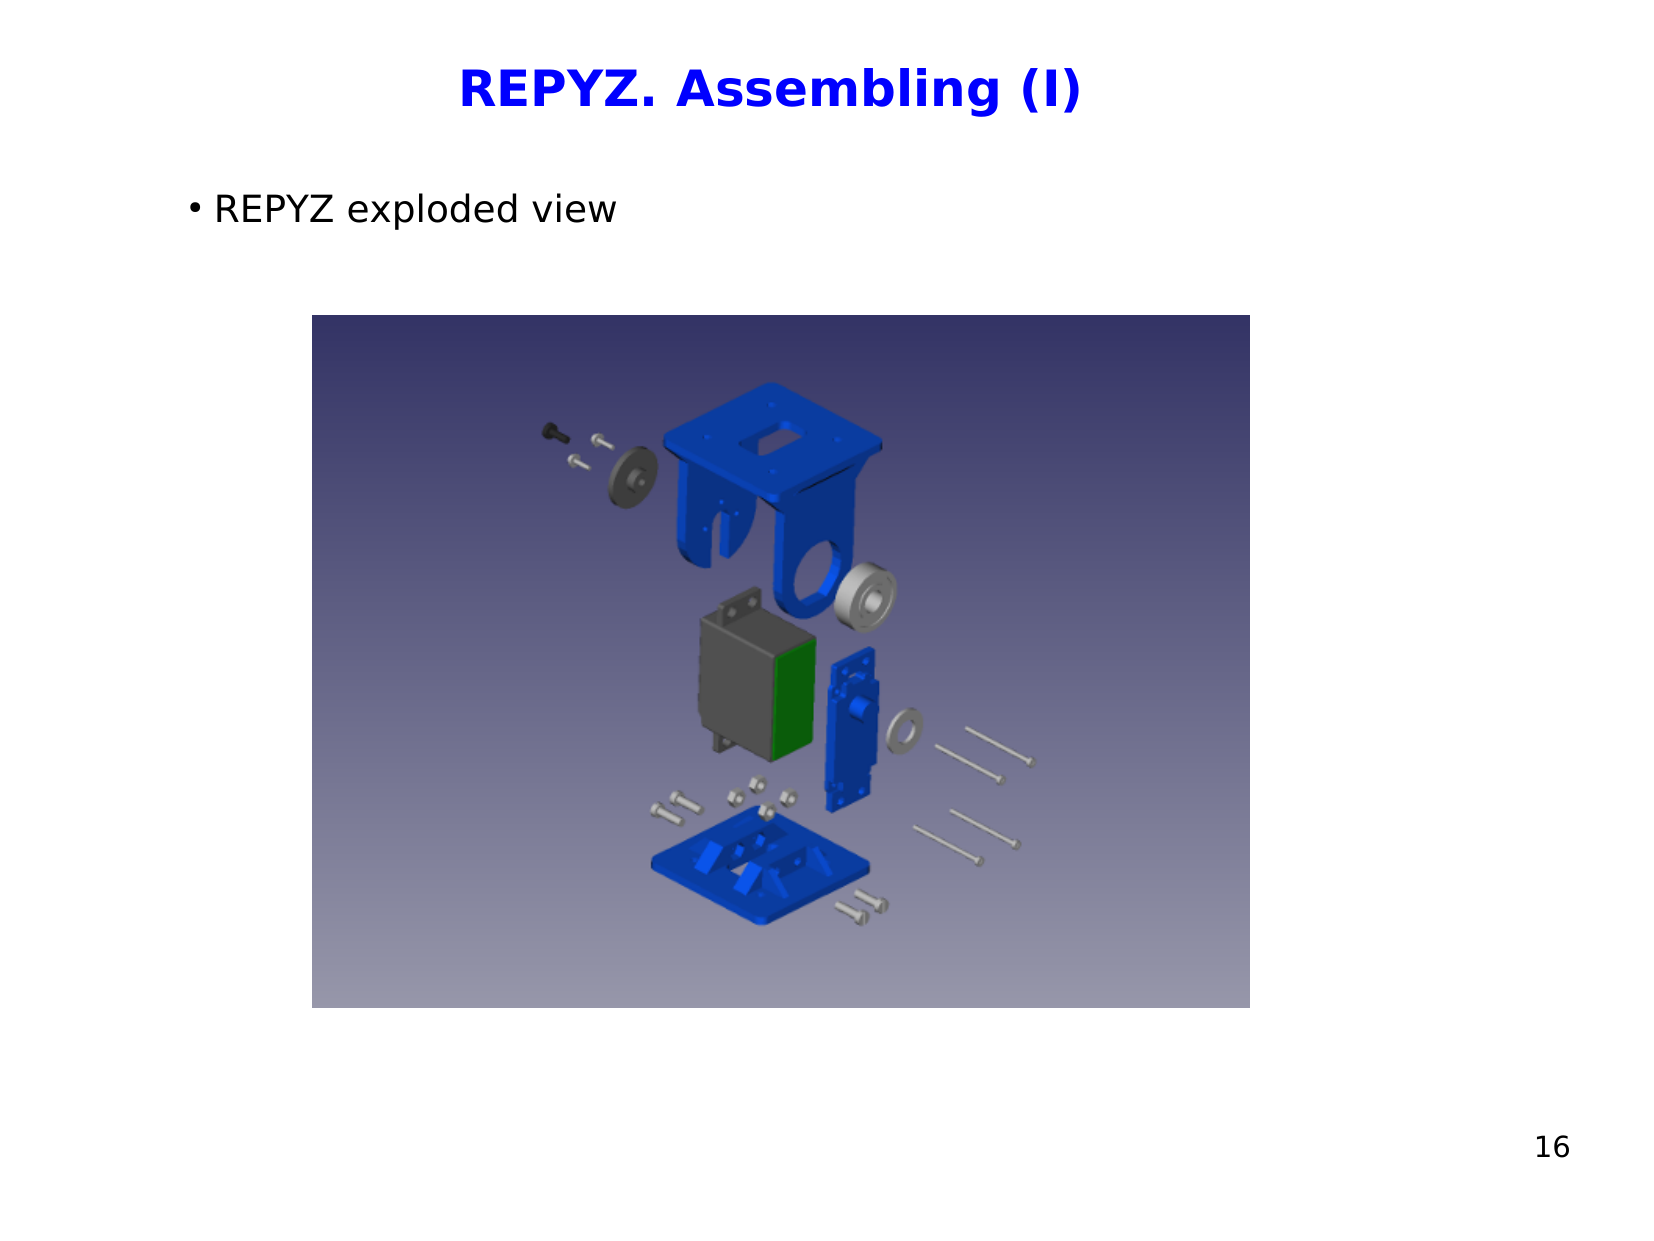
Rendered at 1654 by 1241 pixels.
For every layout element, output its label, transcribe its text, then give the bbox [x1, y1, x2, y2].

picture [312, 315, 1250, 1008]
text_box REPYZ. Assembling (I) [443, 52, 1117, 126]
text_box REPYZ exploded view [173, 180, 1270, 239]
